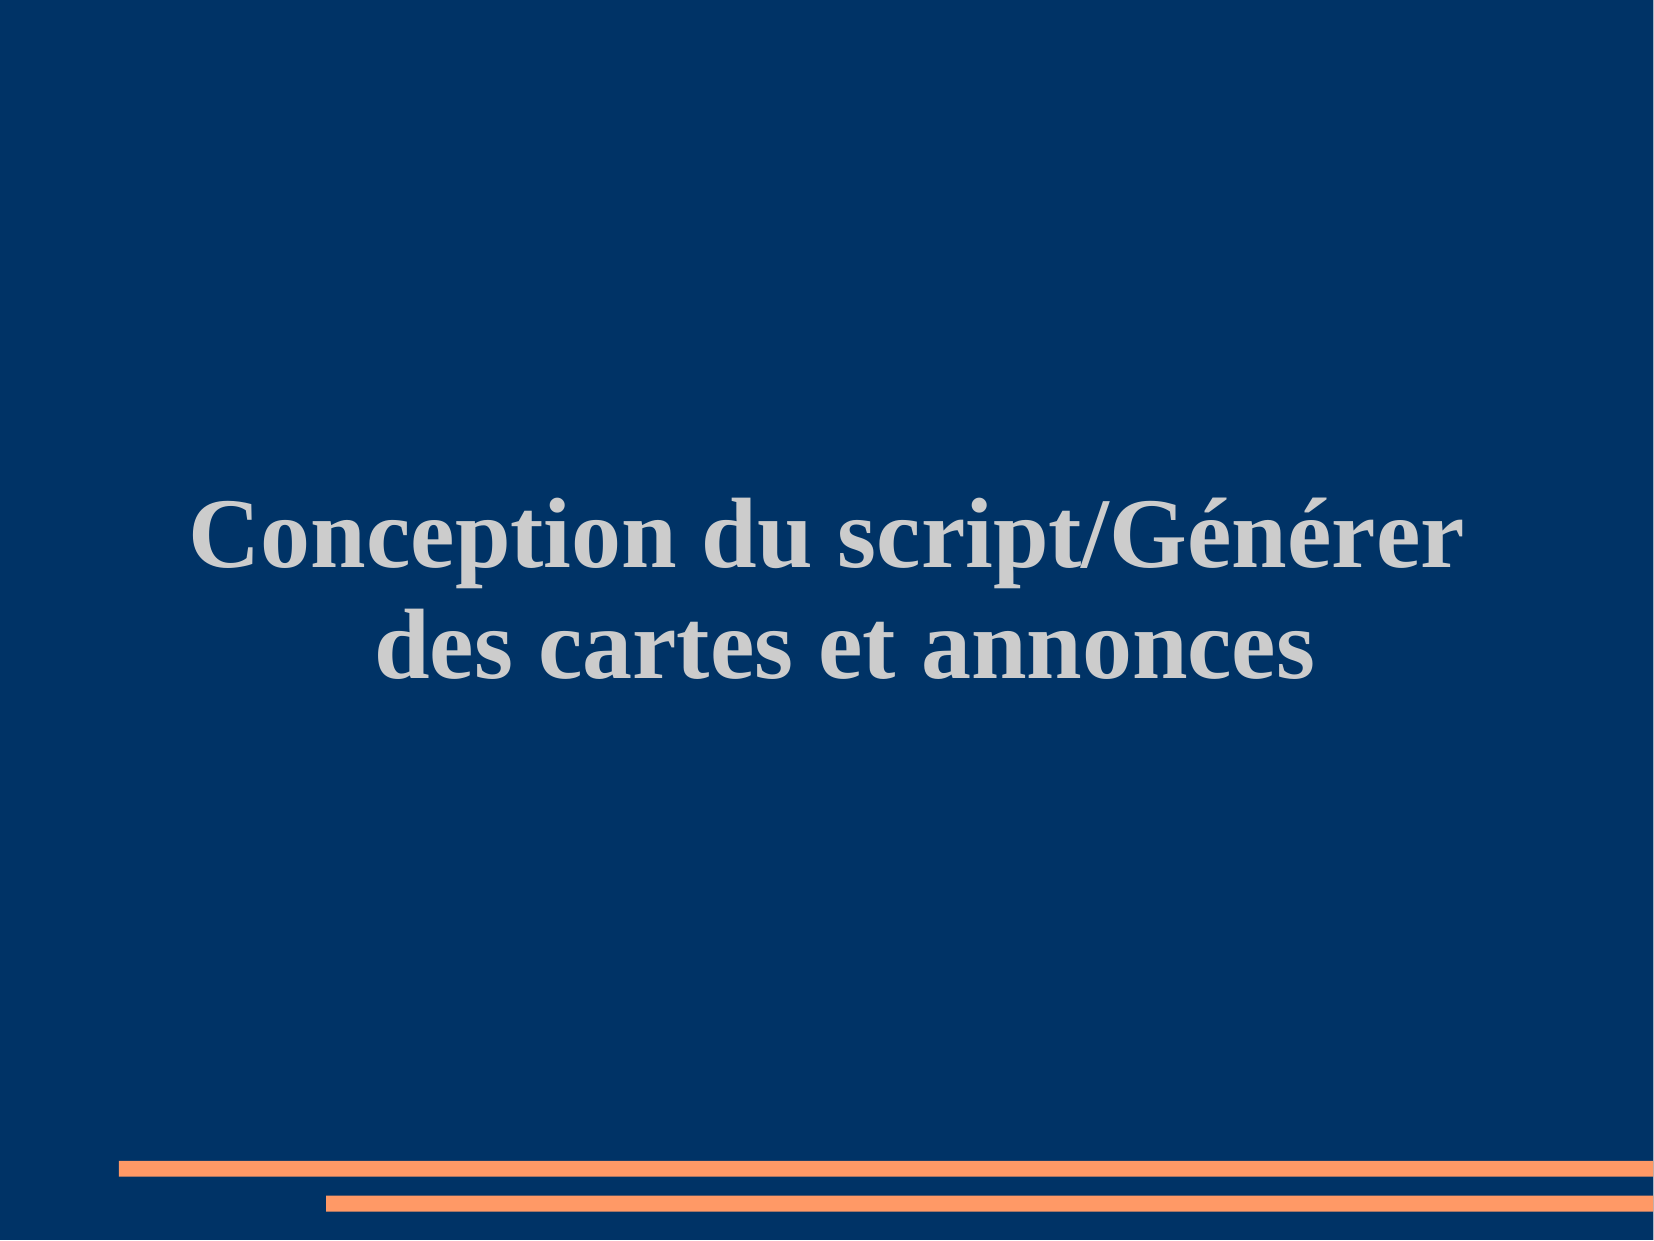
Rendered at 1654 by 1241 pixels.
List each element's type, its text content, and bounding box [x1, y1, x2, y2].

subtitle Conception du script/Générer des cartes et annonces [121, 46, 1534, 1132]
